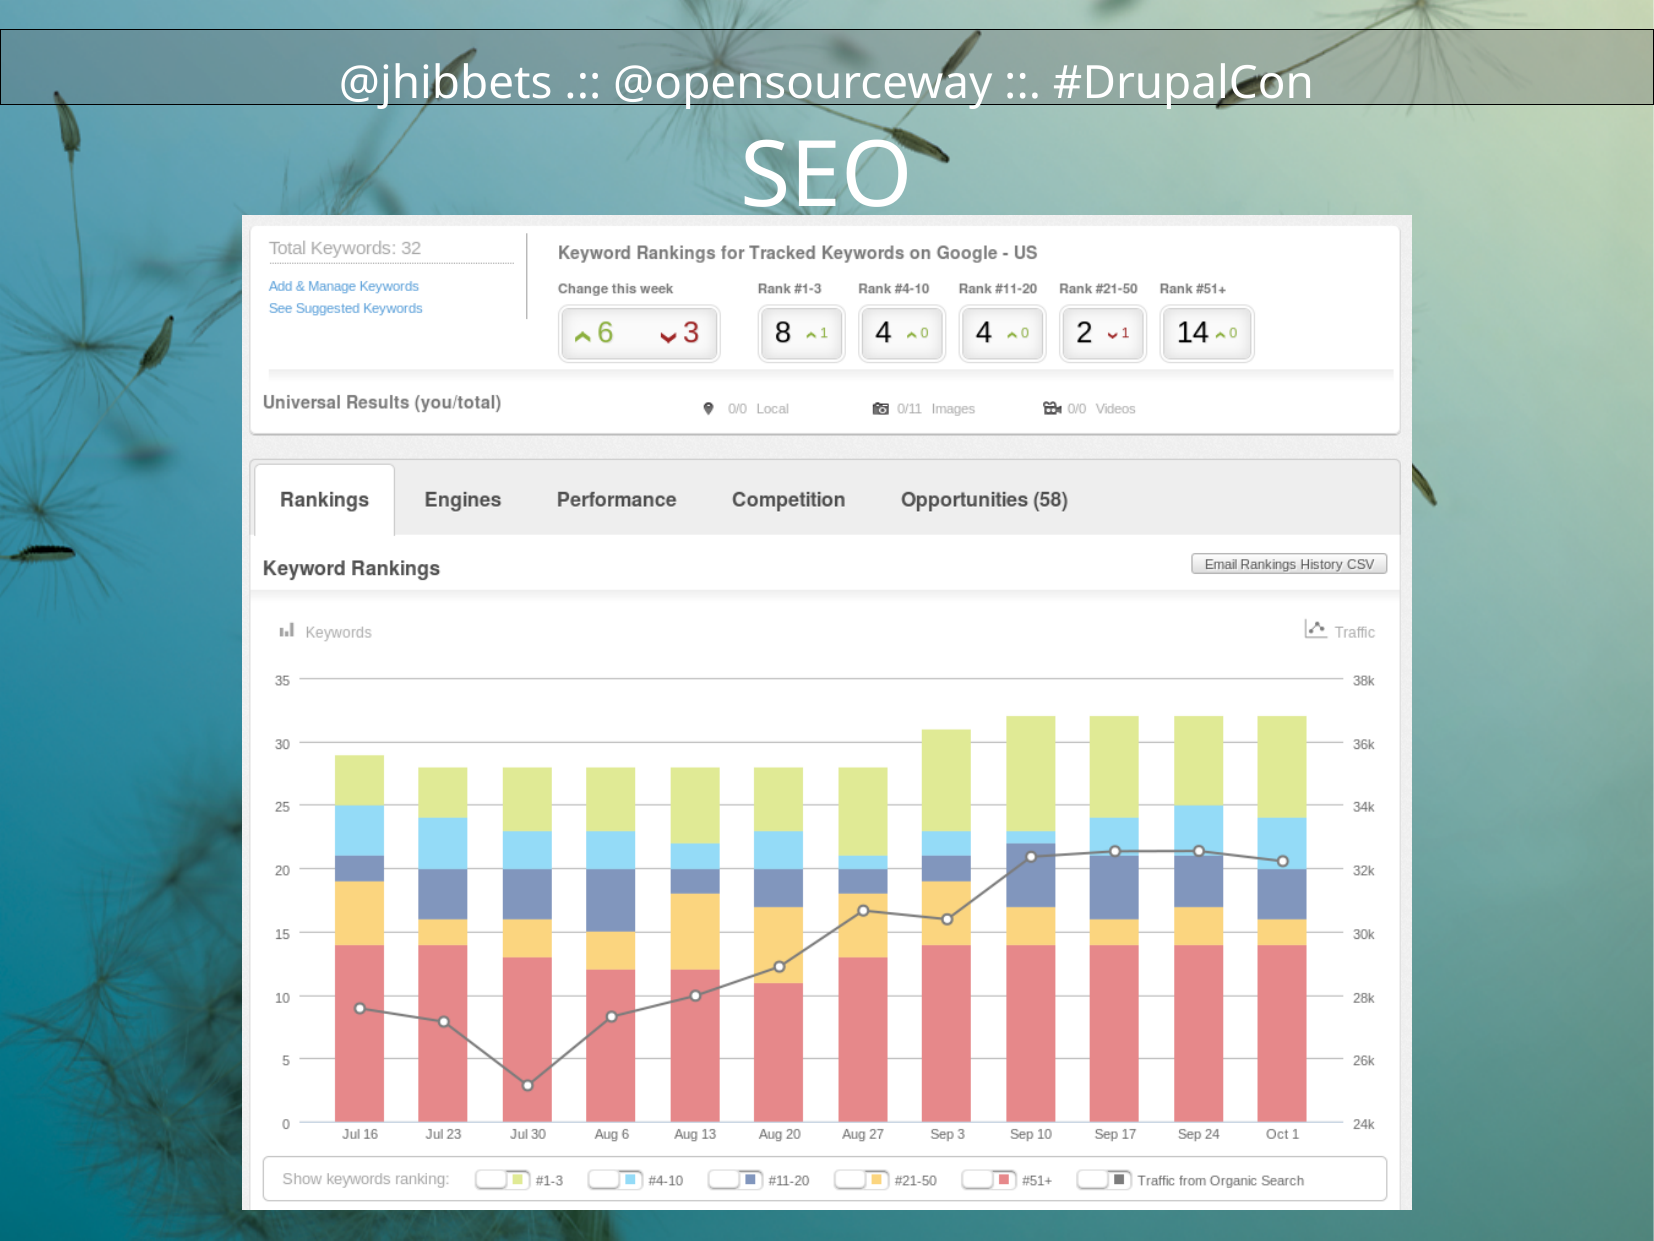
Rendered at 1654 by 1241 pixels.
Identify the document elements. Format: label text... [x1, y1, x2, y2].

title SEO [82, 67, 1571, 275]
picture [0, 0, 1654, 29]
picture [0, 105, 1654, 1241]
